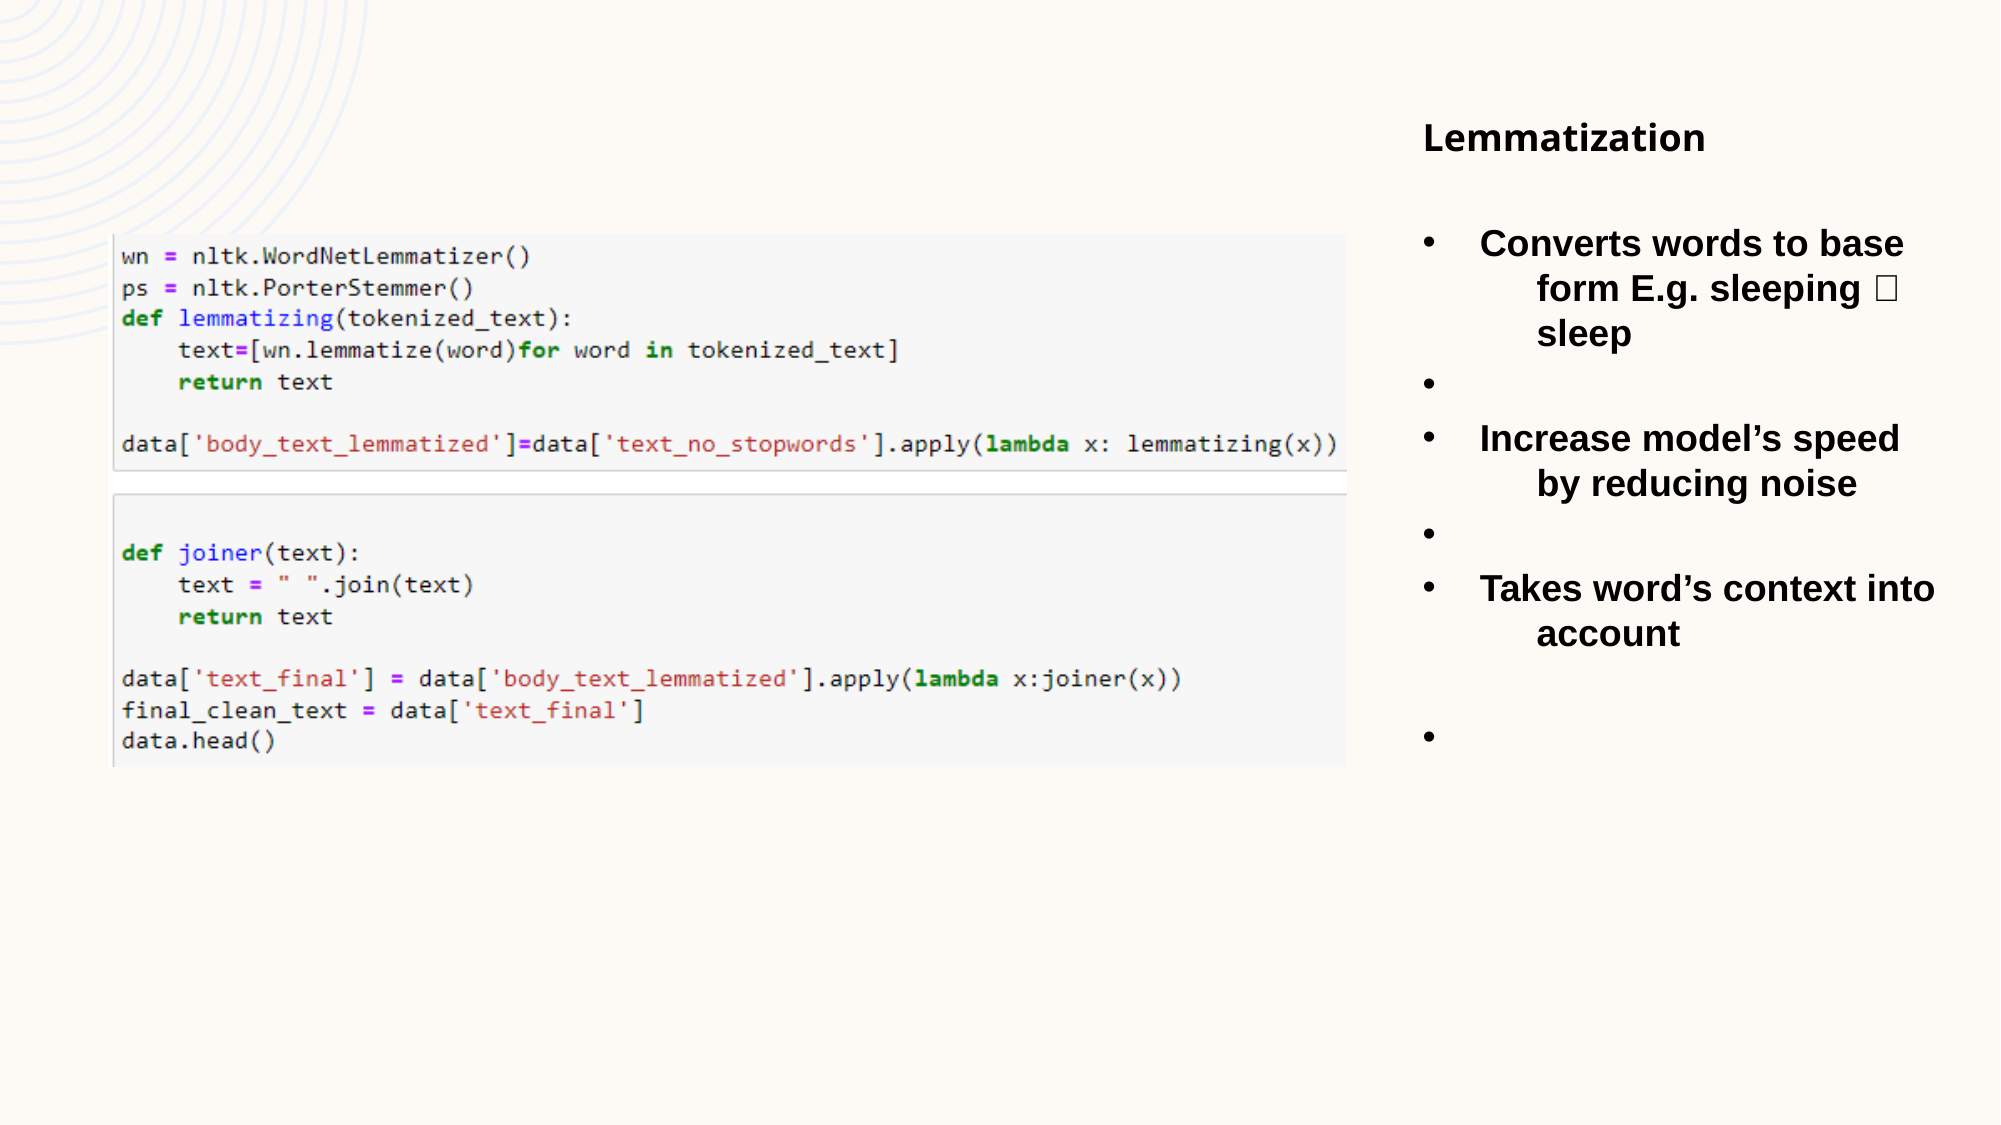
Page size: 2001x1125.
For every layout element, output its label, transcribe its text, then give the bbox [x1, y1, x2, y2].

list Lemmatization Converts words to base form E.g. sleeping  sleep Increase model’s speed by reducing noise Takes word’s context into account [1407, 106, 1955, 1019]
picture [108, 234, 1347, 767]
